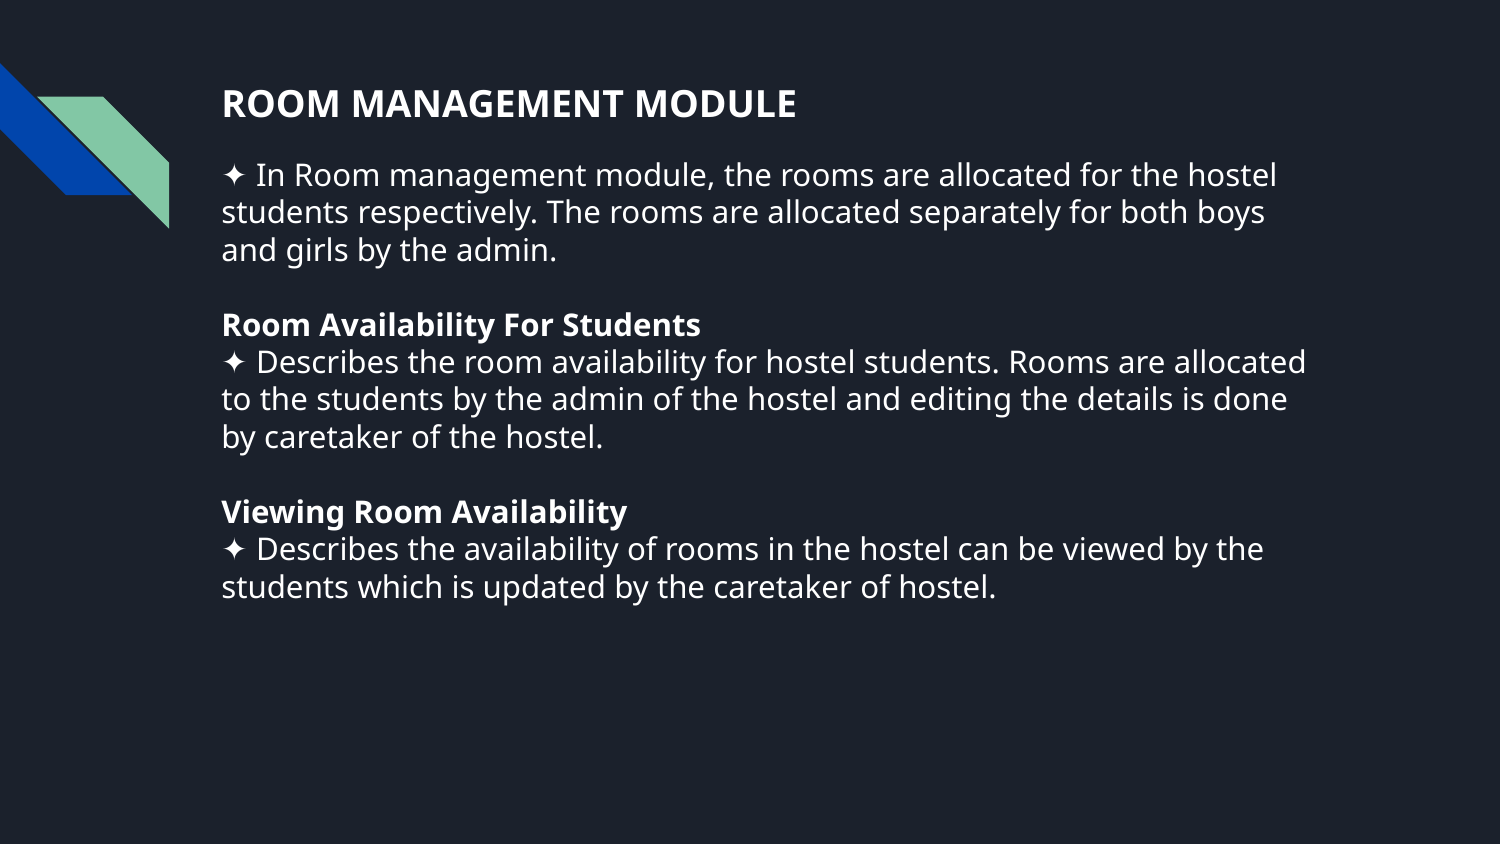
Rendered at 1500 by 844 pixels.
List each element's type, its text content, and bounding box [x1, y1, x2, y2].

text_box ✦ In Room management module, the rooms are allocated for the hostel students respectively. The rooms are allocated separately for both boys and girls by the admin. Room Availability For Students ✦ Describes the room availability for hostel students. Rooms are allocated to the students by the admin of the hostel and editing the details is done by caretaker of the hostel. Viewing Room Availability ✦ Describes the availability of rooms in the hostel can be viewed by the students which is updated by the caretaker of hostel. [206, 147, 1388, 693]
text_box ROOM MANAGEMENT MODULE [206, 72, 975, 134]
